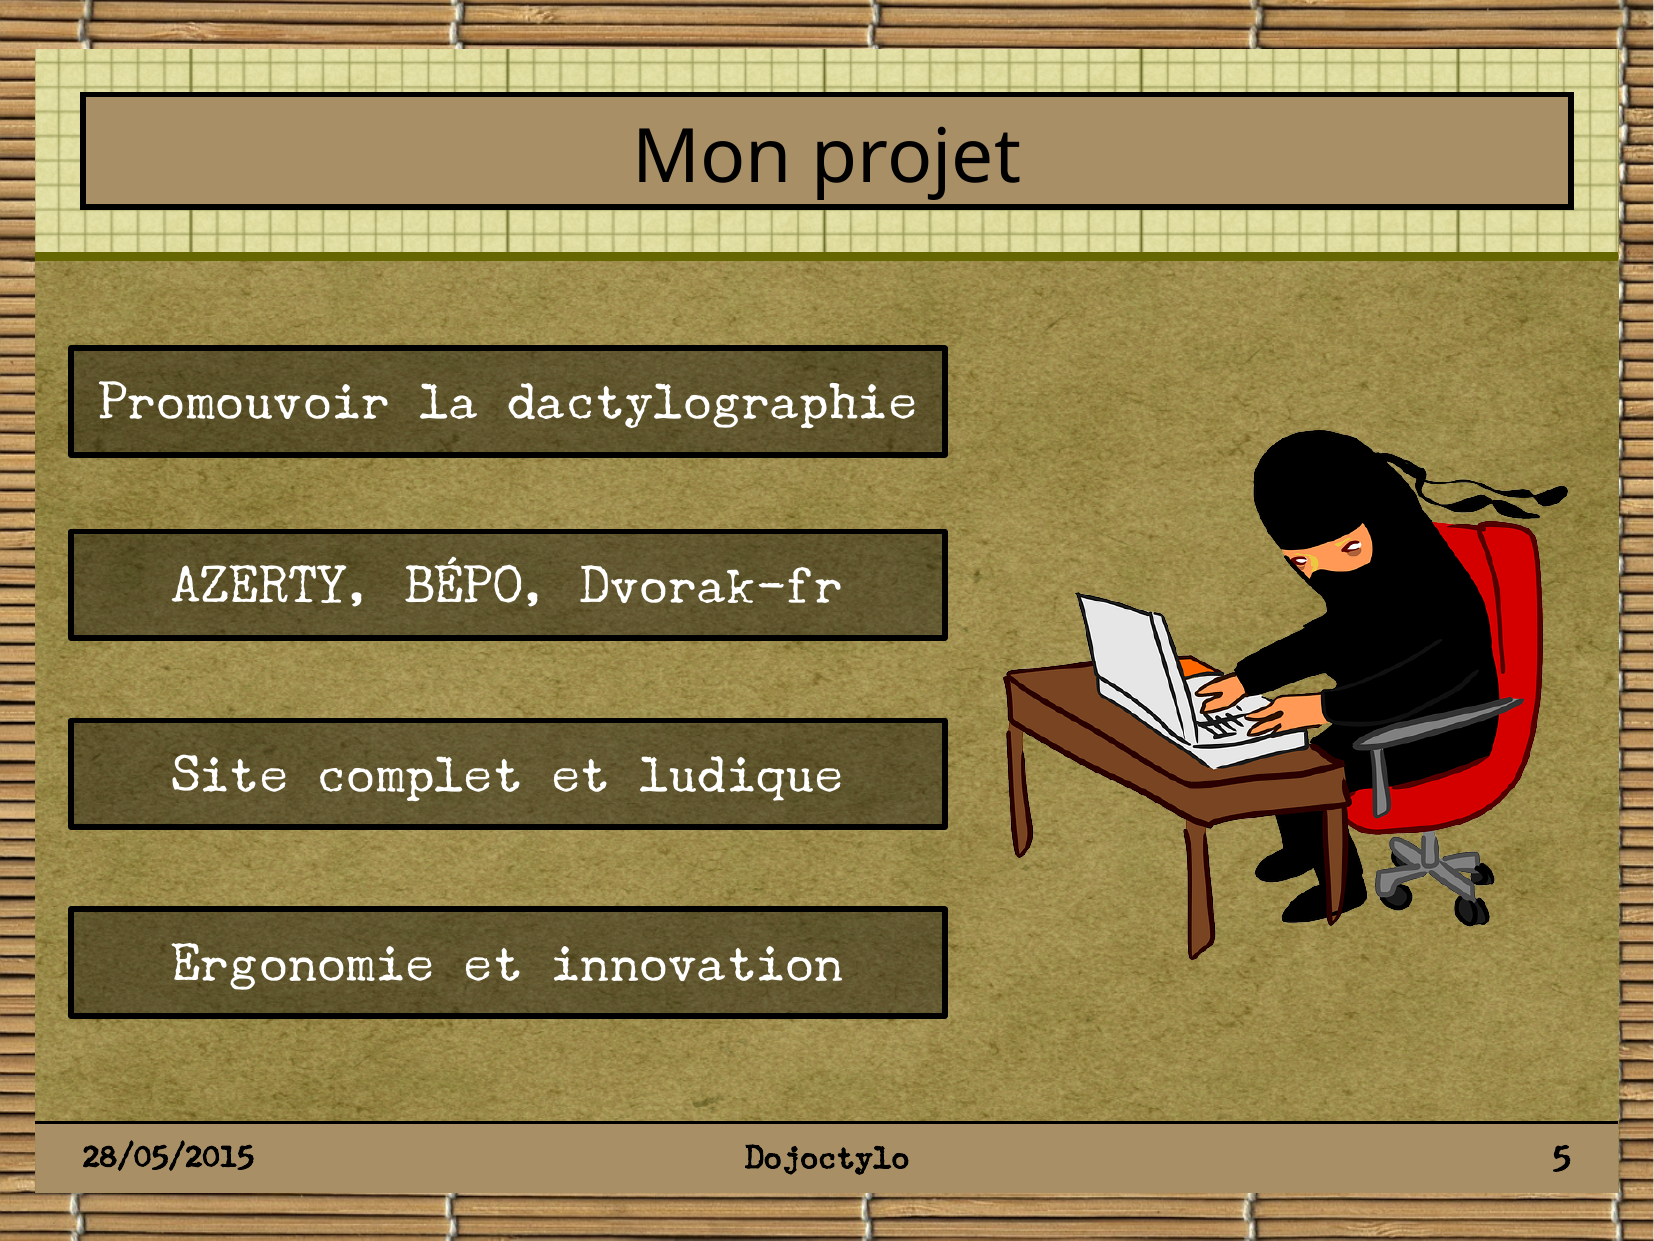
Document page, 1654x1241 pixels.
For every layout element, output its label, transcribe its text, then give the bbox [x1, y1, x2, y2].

title Mon projet [82, 49, 1571, 257]
text_box Site complet et ludique [70, 720, 945, 827]
text_box AZERTY, BÉPO, Dvorak-fr [70, 531, 945, 638]
picture [0, 0, 1654, 1241]
text_box Ergonomie et innovation [70, 909, 945, 1016]
text_box Promouvoir la dactylographie [70, 348, 945, 455]
